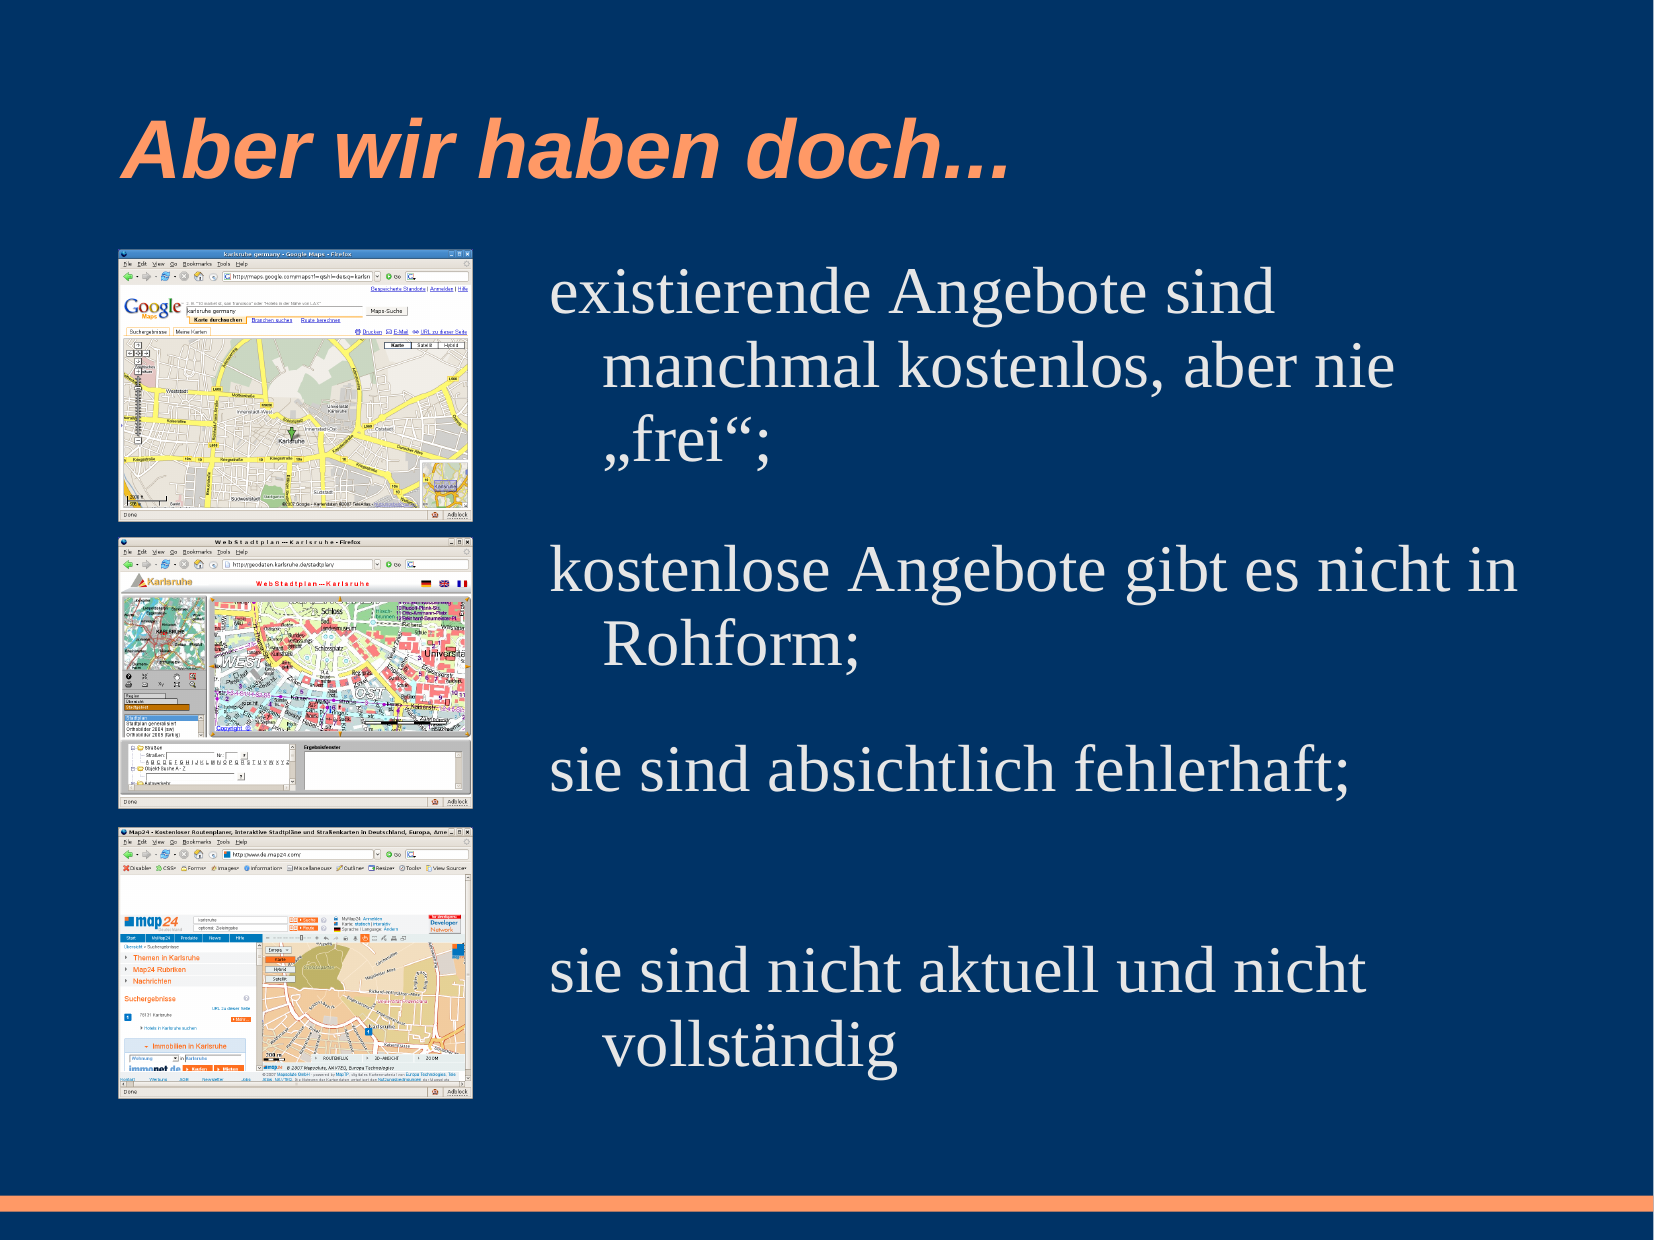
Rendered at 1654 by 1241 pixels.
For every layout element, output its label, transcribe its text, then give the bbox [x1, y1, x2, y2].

picture [118, 249, 473, 522]
picture [118, 537, 473, 810]
list sie sind nicht aktuell und nicht vollständig [531, 933, 1565, 1089]
list sie sind absichtlich fehlerhaft; [531, 732, 1565, 888]
picture [118, 827, 473, 1099]
list kostenlose Angebote gibt es nicht in Rohform; [531, 531, 1565, 688]
title Aber wir haben doch... [121, 46, 1534, 254]
list existierende Angebote sind manchmal kostenlos, aber nie „frei“; [531, 253, 1565, 488]
